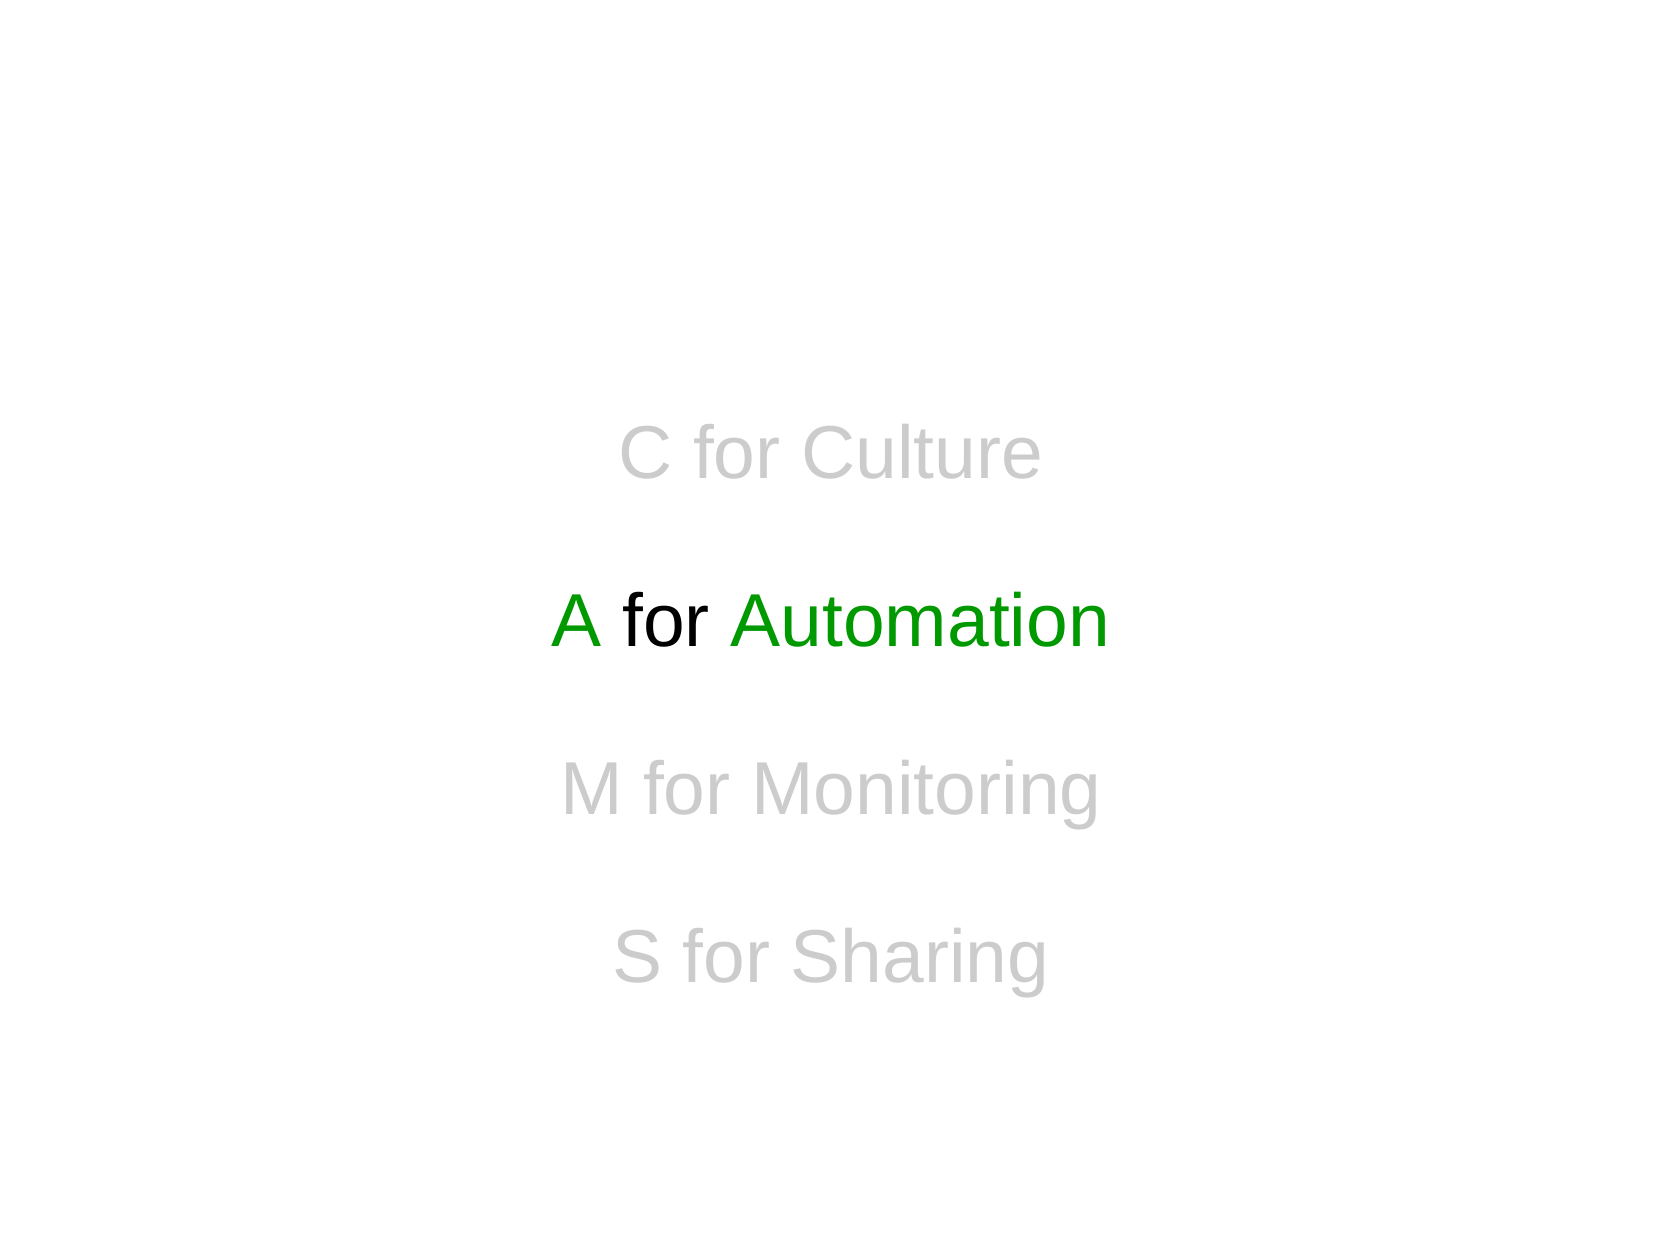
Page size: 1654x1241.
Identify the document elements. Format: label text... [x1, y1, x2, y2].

text_box C for Culture A for Automation M for Monitoring S for Sharing [537, 318, 1126, 922]
